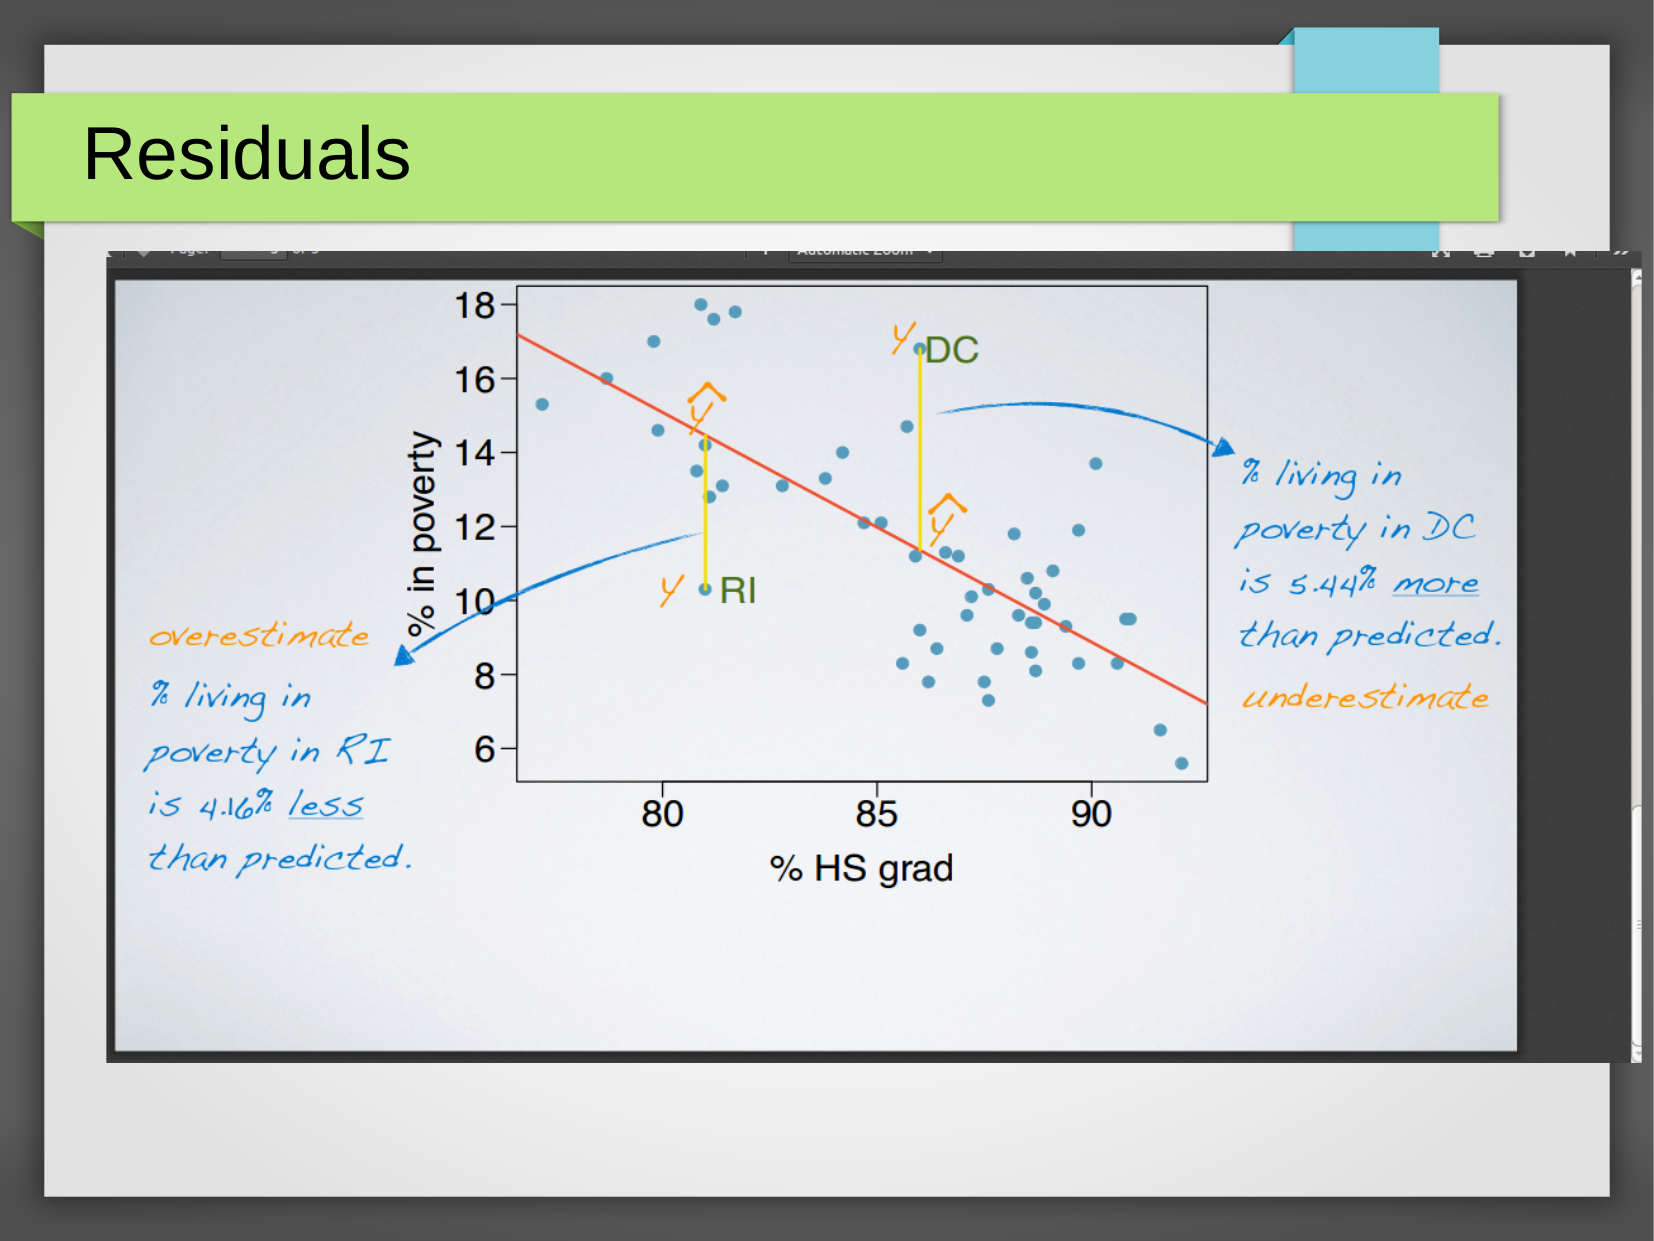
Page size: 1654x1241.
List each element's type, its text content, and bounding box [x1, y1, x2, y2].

title Residuals [82, 94, 1264, 213]
picture [0, 0, 1654, 1241]
